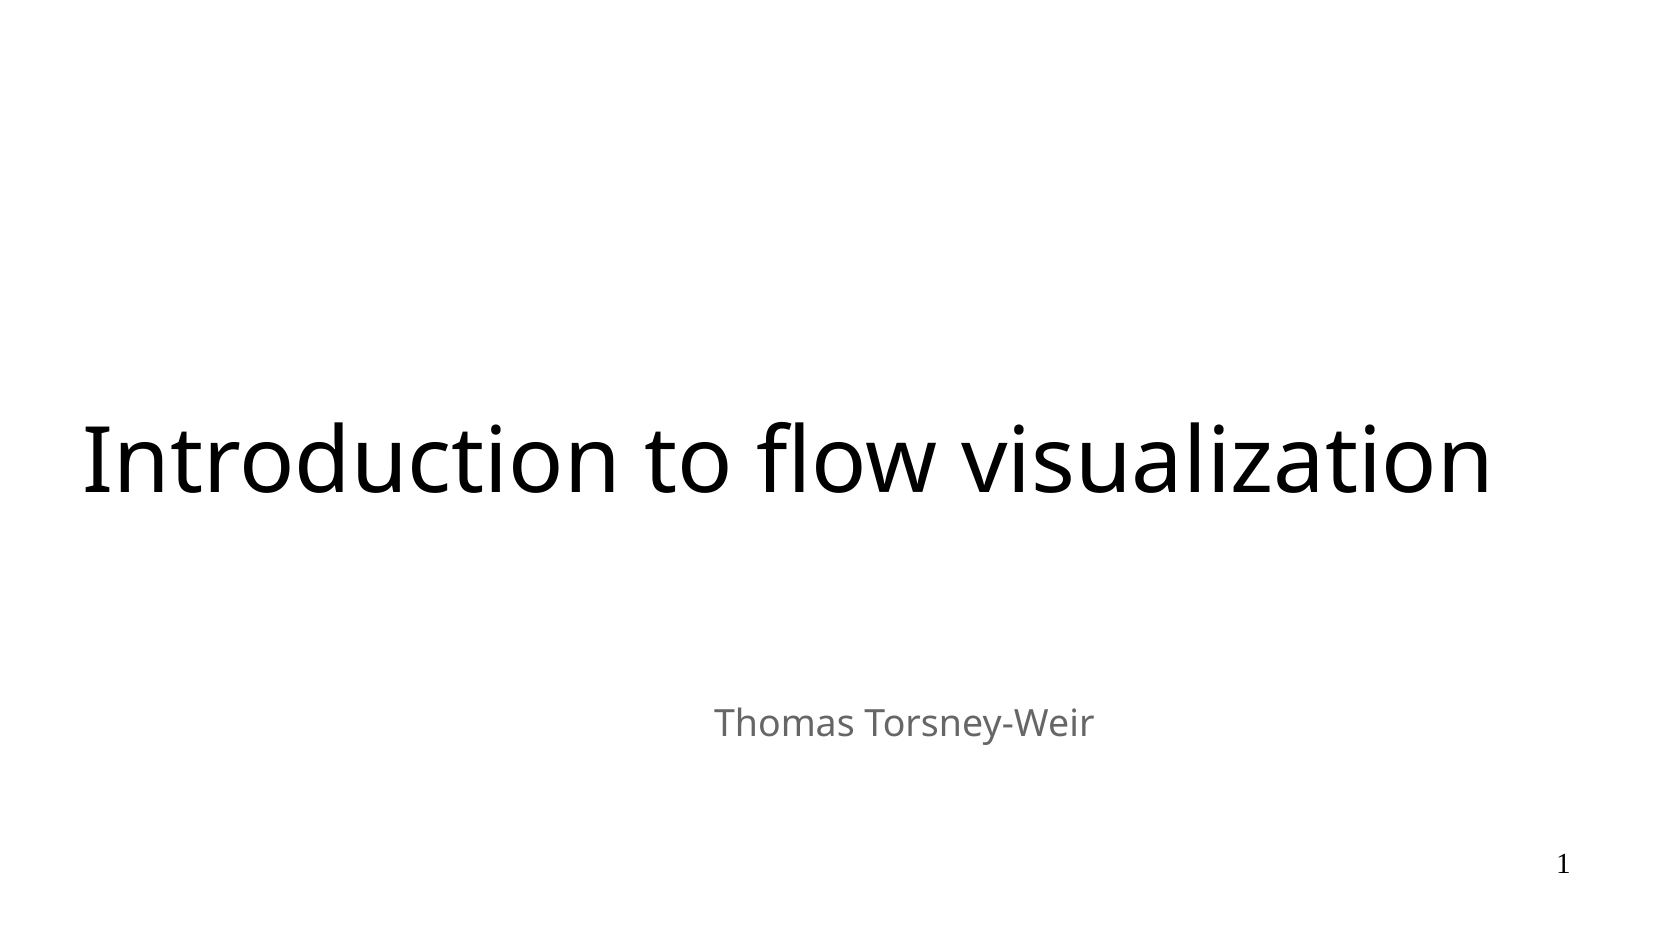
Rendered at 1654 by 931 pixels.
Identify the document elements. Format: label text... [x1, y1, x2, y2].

text_box Thomas Torsney-Weir [699, 689, 1570, 751]
title Introduction to flow visualization [82, 379, 1571, 535]
